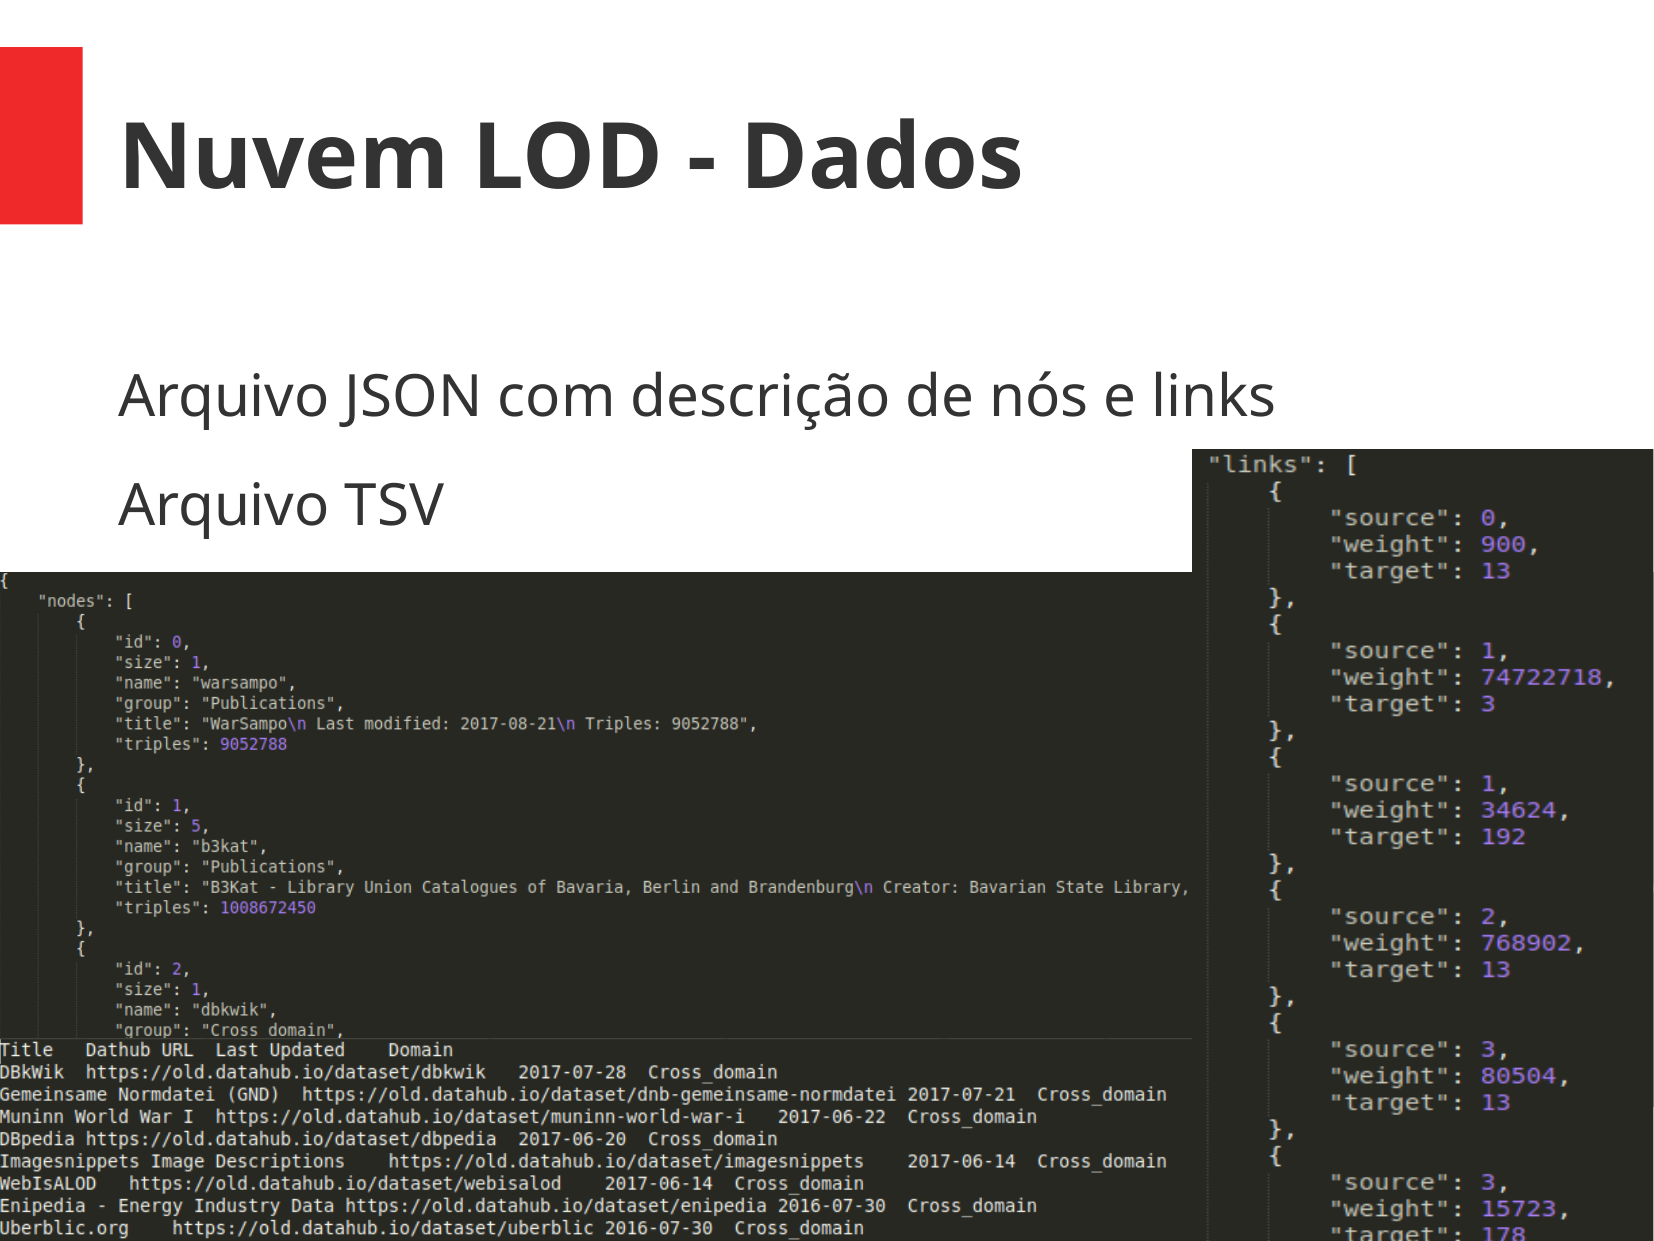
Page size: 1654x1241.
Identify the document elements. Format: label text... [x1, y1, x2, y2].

picture [0, 449, 1654, 1241]
title Nuvem LOD - Dados [118, 49, 1571, 257]
list Arquivo JSON com descrição de nós e links Arquivo TSV [118, 354, 1536, 572]
